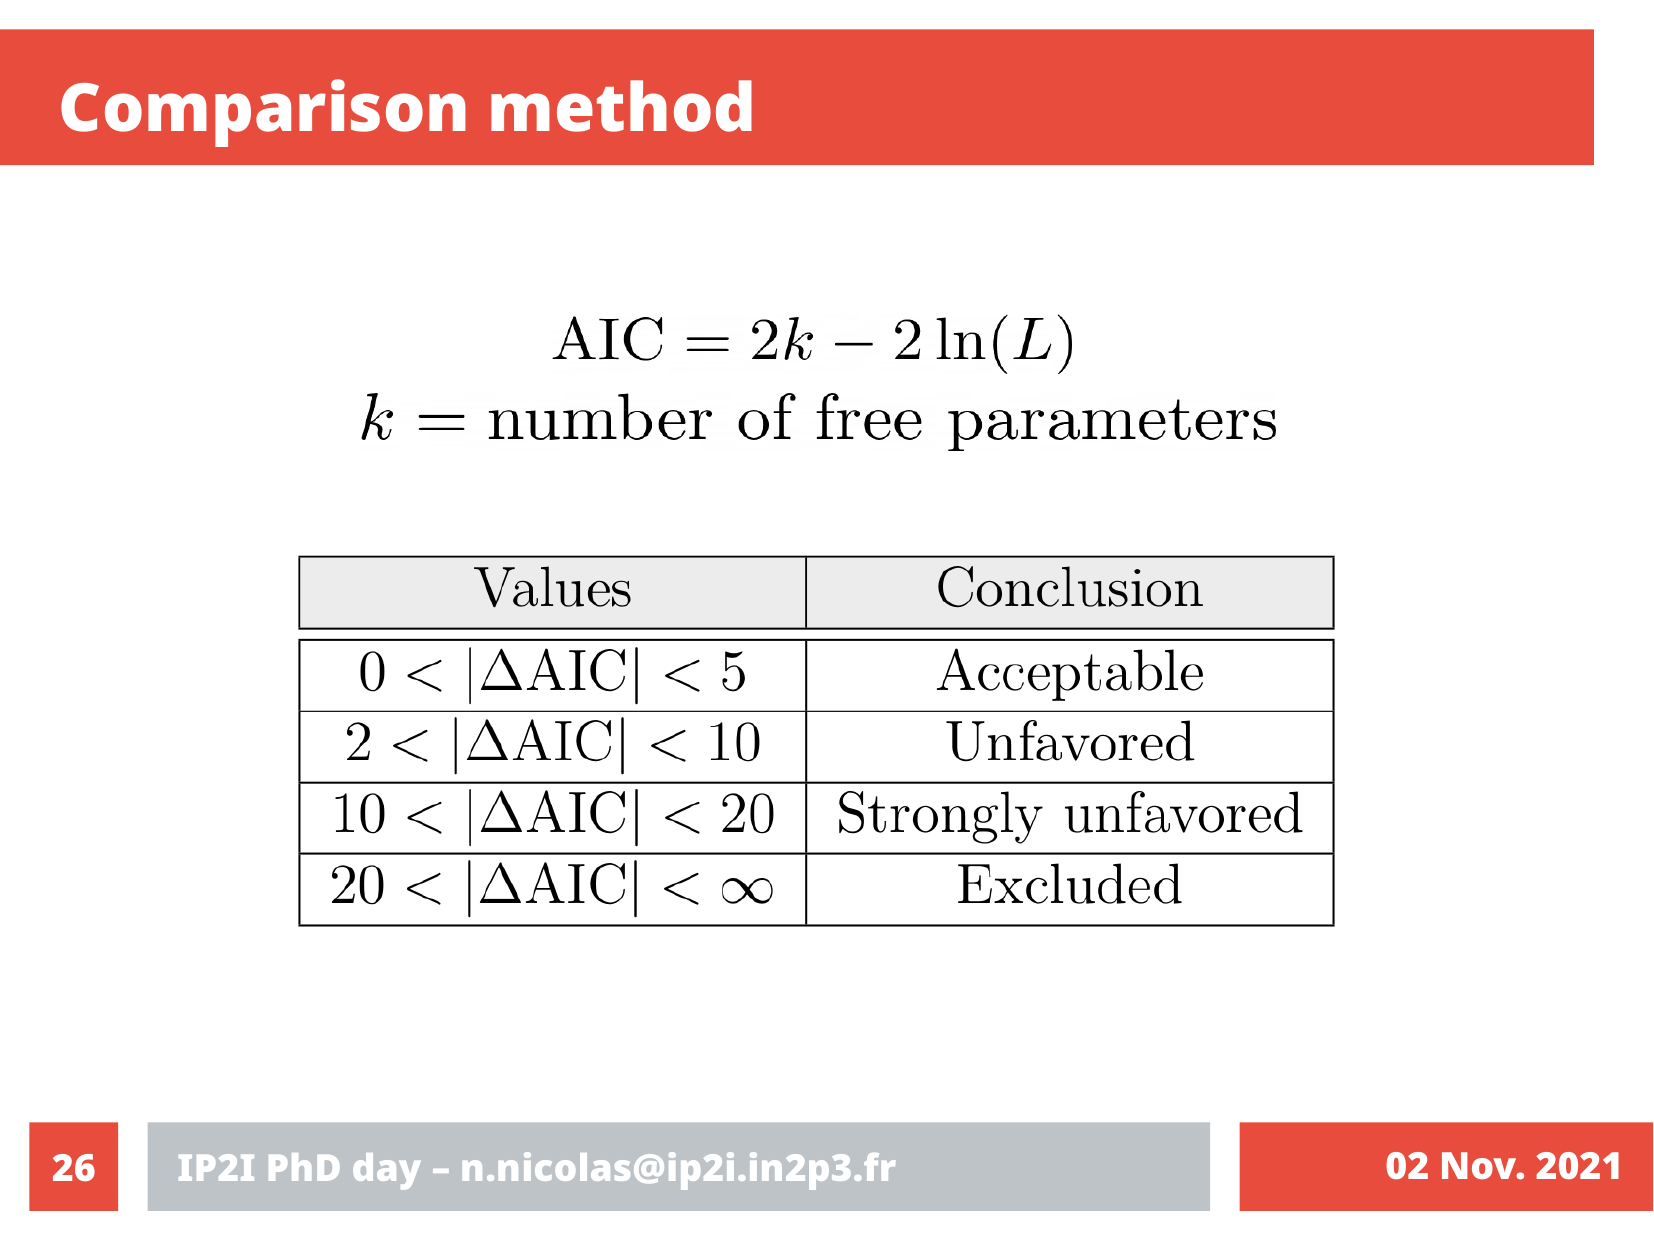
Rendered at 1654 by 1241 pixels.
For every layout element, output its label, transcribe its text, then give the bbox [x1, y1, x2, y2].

picture [297, 555, 1336, 931]
title Comparison method [58, 60, 1594, 151]
picture [361, 393, 1276, 451]
picture [552, 314, 1072, 374]
